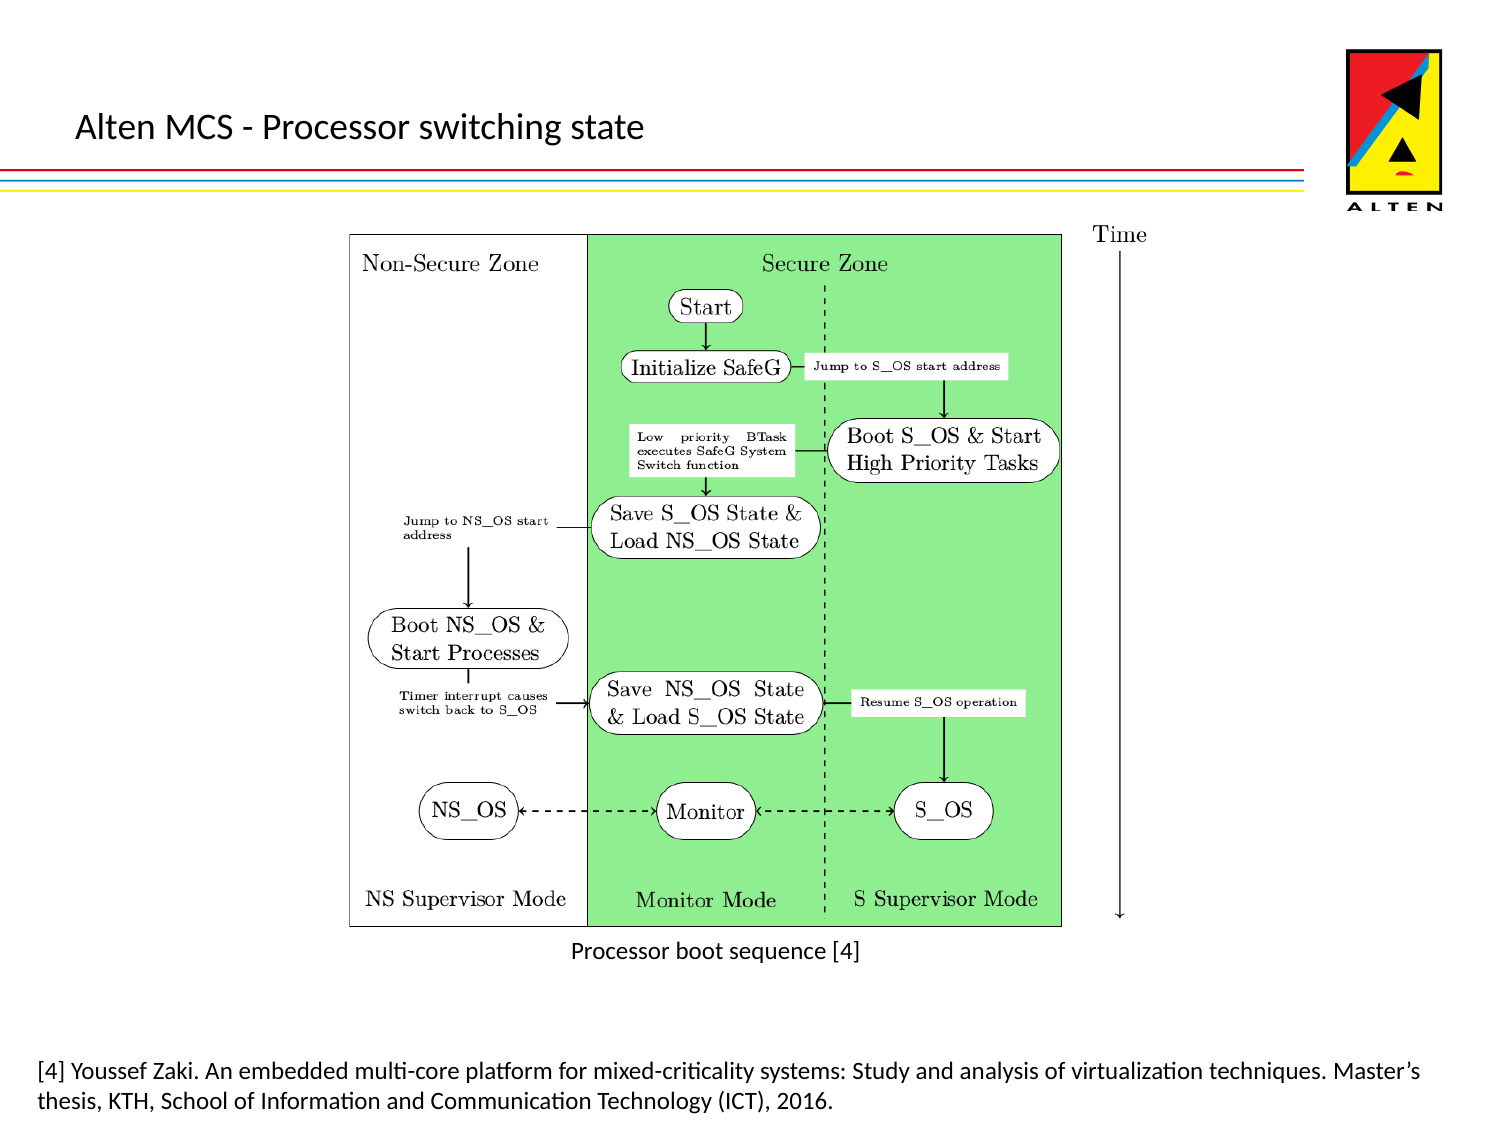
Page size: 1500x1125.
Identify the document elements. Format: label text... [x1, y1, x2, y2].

text_box Processor boot sequence [4] [556, 927, 944, 971]
picture [342, 216, 1158, 937]
picture [0, 169, 74, 179]
text_box Alten MCS - Processor switching state [74, 31, 1306, 219]
picture [0, 182, 74, 192]
text_box [4] Youssef Zaki. An embedded multi-core platform for mixed-criticality systems: Study and analysis of virtualization techniques. Master’s thesis, KTH, School of Information and Communication Technology (ICT), 2016. [22, 1046, 1478, 1125]
